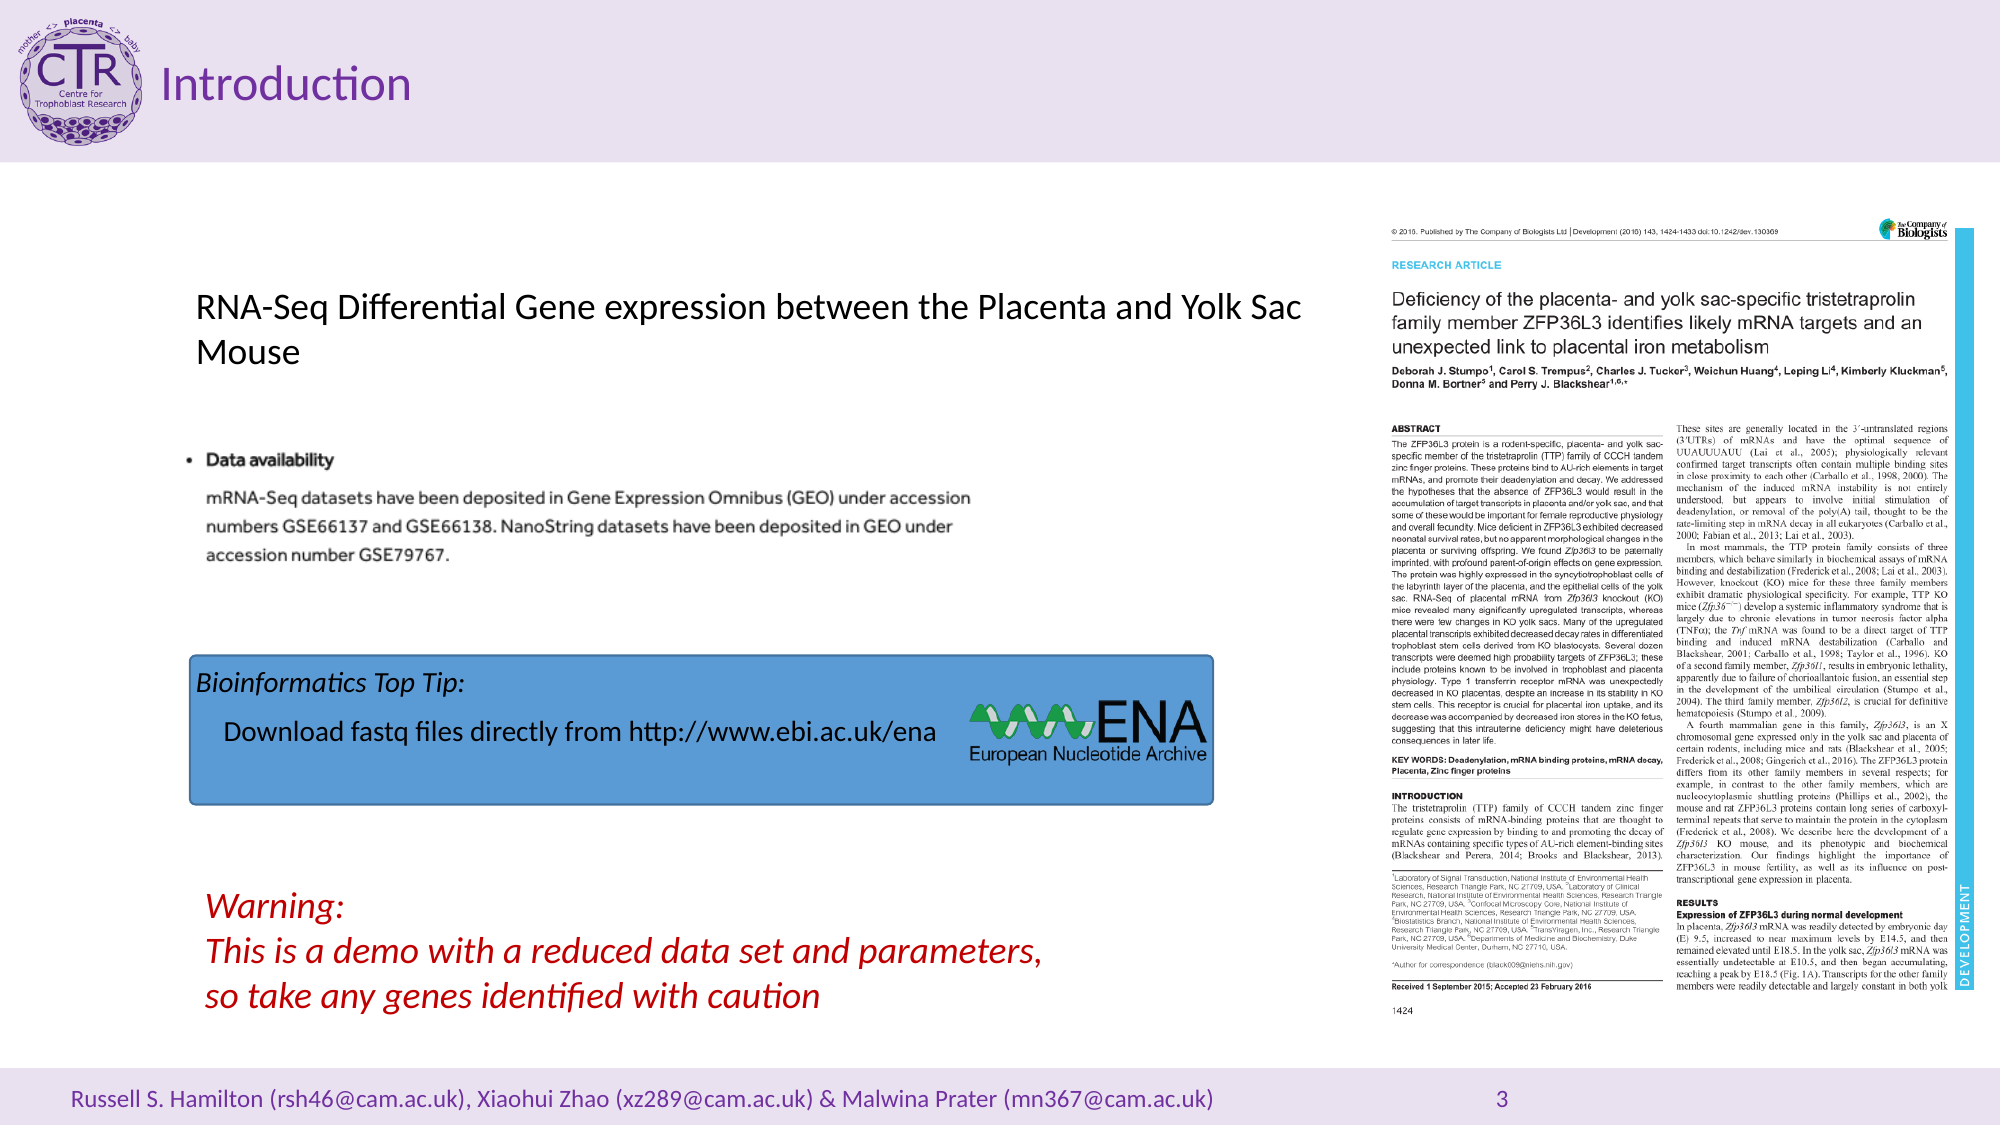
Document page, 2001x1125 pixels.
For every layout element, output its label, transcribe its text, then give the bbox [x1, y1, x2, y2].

text_box [0, 1068, 2000, 1125]
text_box [0, 0, 2000, 162]
text_box Russell S. Hamilton (rsh46@cam.ac.uk), Xiaohui Zhao (xz289@cam.ac.uk) & Malwina Prater (mn367@cam.ac.uk) 3 [56, 1075, 1910, 1120]
text_box Warning: This is a demo with a reduced data set and parameters, so take any genes identified with caution [189, 873, 1079, 1025]
picture [1386, 213, 1980, 1017]
text_box Introduction [145, 43, 431, 119]
text_box [189, 655, 1214, 805]
picture [180, 436, 983, 587]
text_box Bioinformatics Top Tip: [181, 656, 481, 706]
picture [963, 696, 1214, 768]
text_box Download fastq files directly from http://www.ebi.ac.uk/ena [209, 705, 953, 755]
text_box RNA-Seq Differential Gene expression between the Placenta and Yolk Sac Mouse [180, 274, 1341, 472]
